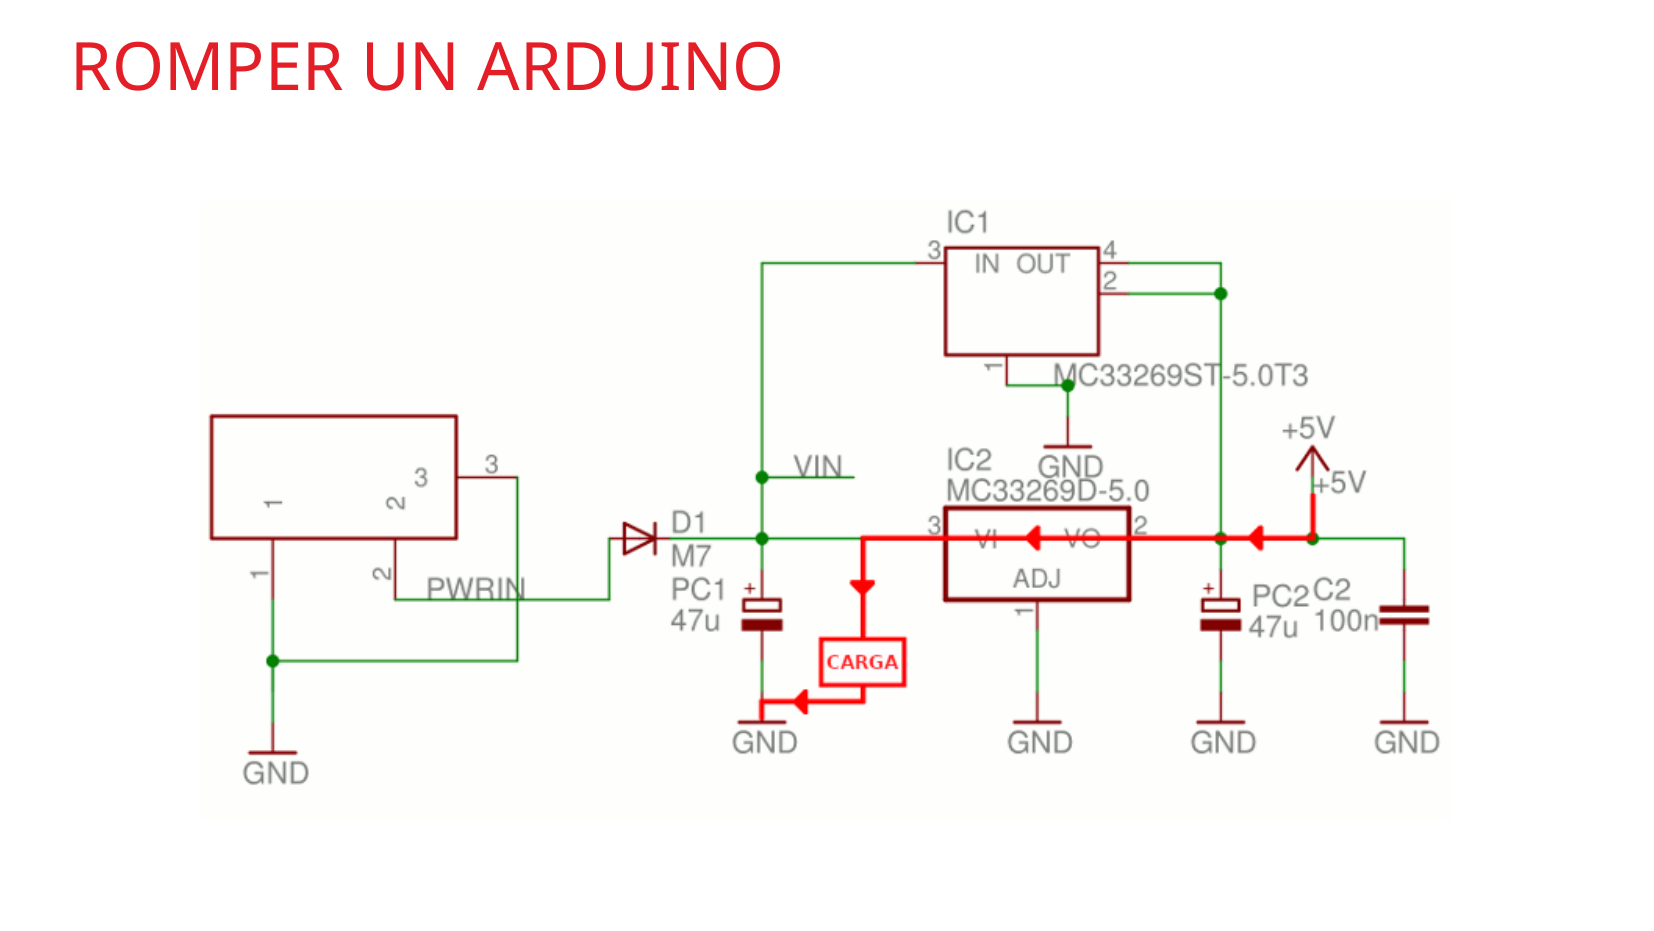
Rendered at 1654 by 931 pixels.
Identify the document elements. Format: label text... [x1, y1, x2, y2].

picture [201, 200, 1452, 821]
title ROMPER UN ARDUINO [70, 11, 1347, 118]
